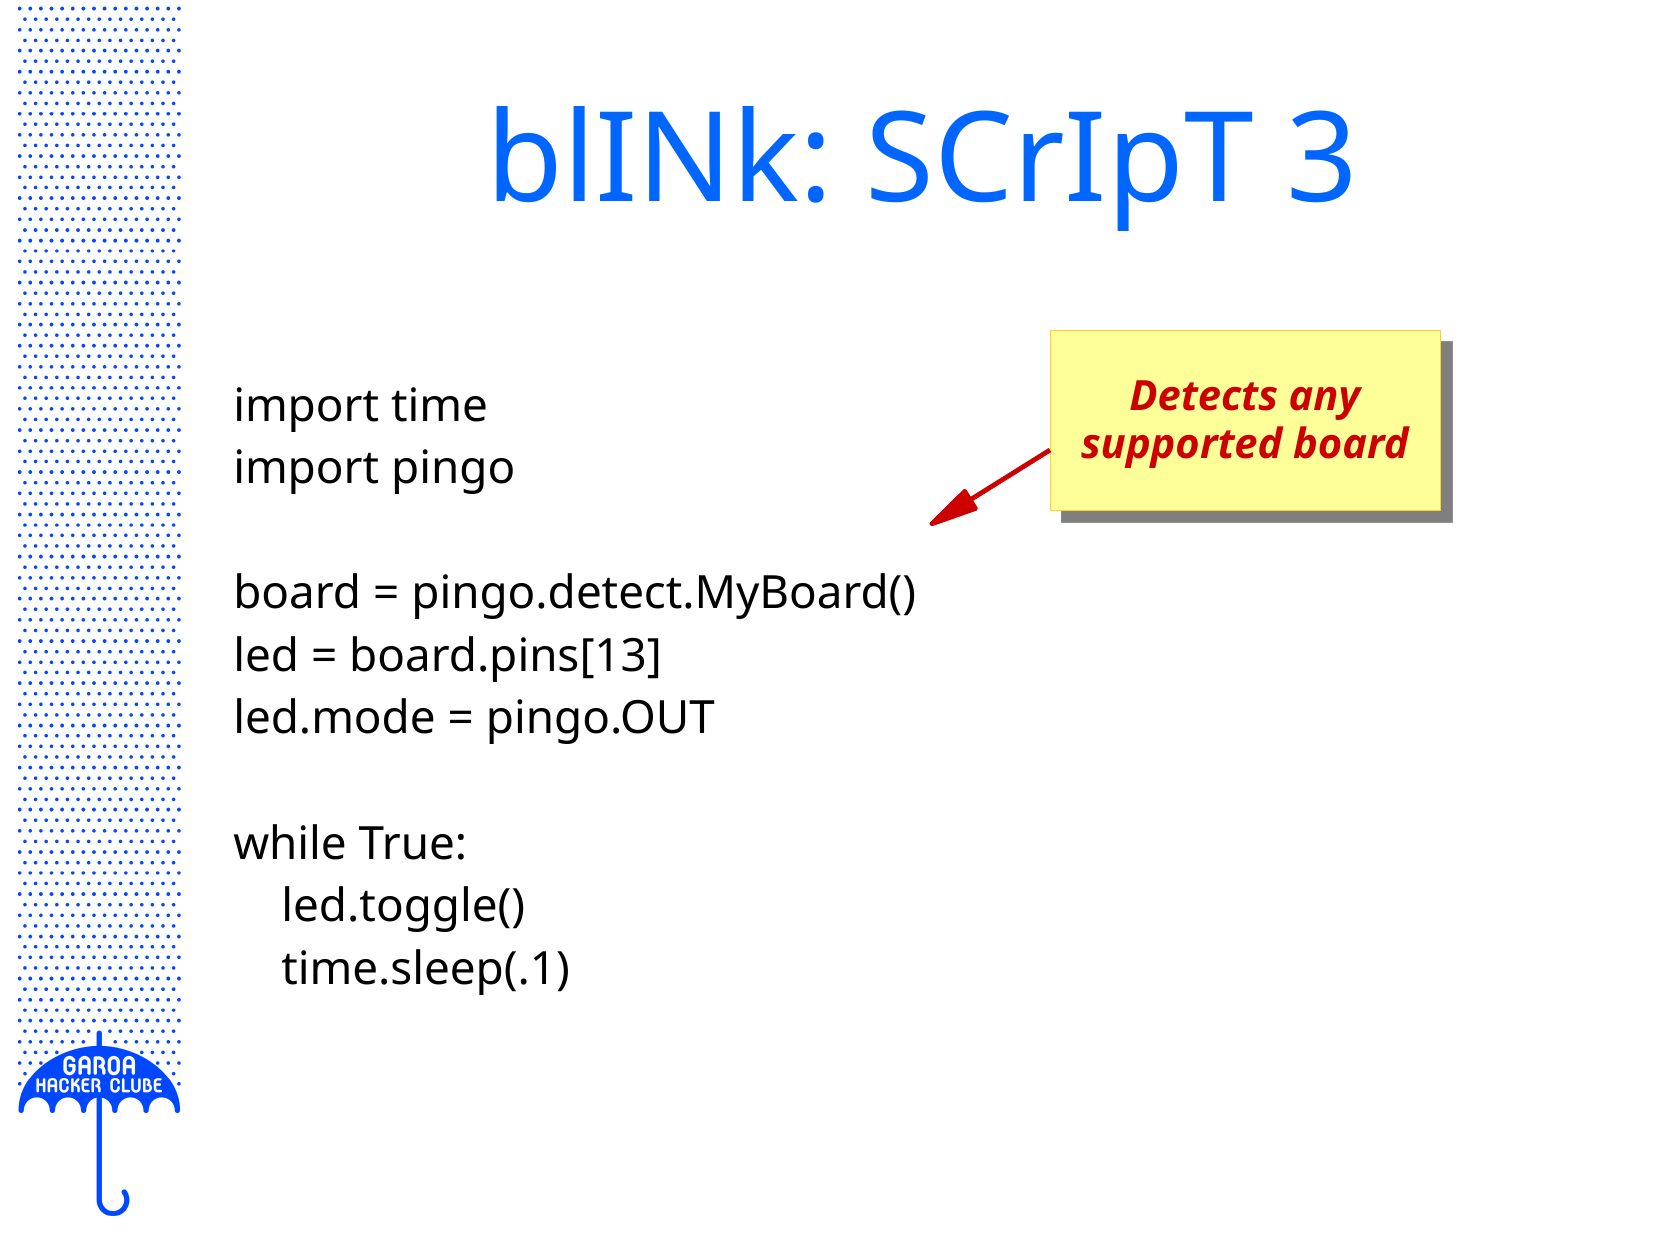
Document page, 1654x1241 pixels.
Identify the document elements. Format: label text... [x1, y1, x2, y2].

title blINk: SCrIpT 3 [210, 49, 1636, 257]
picture [17, 0, 181, 1216]
text_box import time import pingo board = pingo.detect.MyBoard() led = board.pins[13] led.mode = pingo.OUT while True: led.toggle() time.sleep(.1) [218, 364, 1081, 901]
text_box Detects any supported board [1050, 330, 1441, 511]
